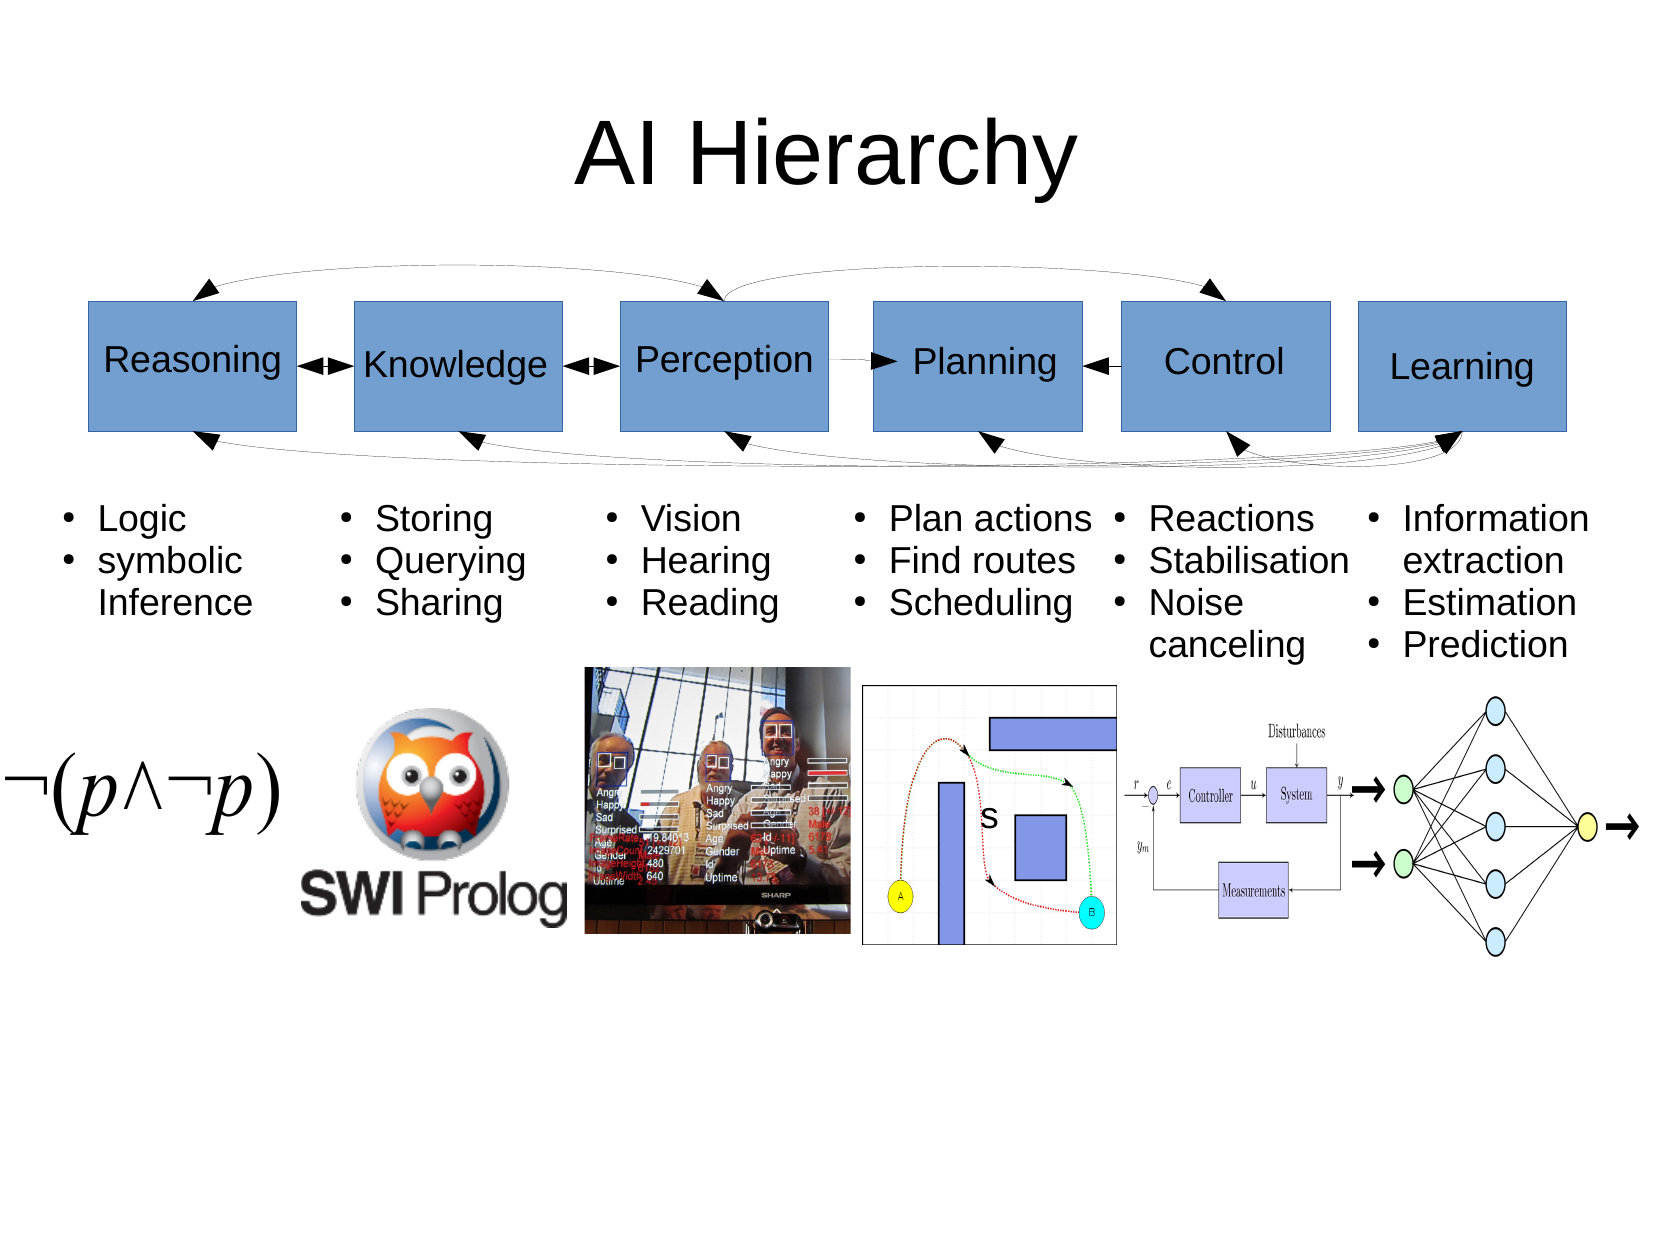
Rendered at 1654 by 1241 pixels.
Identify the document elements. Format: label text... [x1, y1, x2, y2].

picture [584, 667, 851, 934]
text_box Planning [897, 332, 1073, 390]
text_box [620, 301, 829, 330]
picture [862, 685, 1117, 945]
text_box Perception [620, 330, 829, 388]
text_box Logic symbolic Inference [47, 490, 308, 673]
text_box Knowledge [348, 336, 563, 394]
text_box [88, 388, 297, 432]
text_box Reasoning [88, 330, 297, 388]
text_box Vision Hearing Reading [590, 490, 838, 667]
text_box Control [1149, 332, 1300, 390]
text_box [620, 388, 829, 432]
text_box Reactions Stabilisation Noise canceling [1098, 490, 1352, 757]
text_box [1121, 301, 1331, 432]
text_box [88, 301, 297, 330]
text_box [354, 301, 563, 336]
text_box Plan actions Find routes Scheduling [838, 490, 1098, 715]
text_box [873, 301, 1083, 432]
text_box Information extraction Estimation Prediction [1352, 490, 1630, 696]
title AI Hierarchy [82, 49, 1571, 257]
text_box [354, 394, 563, 432]
picture [301, 708, 567, 928]
text_box Learning [1358, 301, 1567, 432]
picture [0, 738, 284, 845]
text_box Storing Querying Sharing [324, 490, 590, 715]
picture [1119, 696, 1639, 957]
